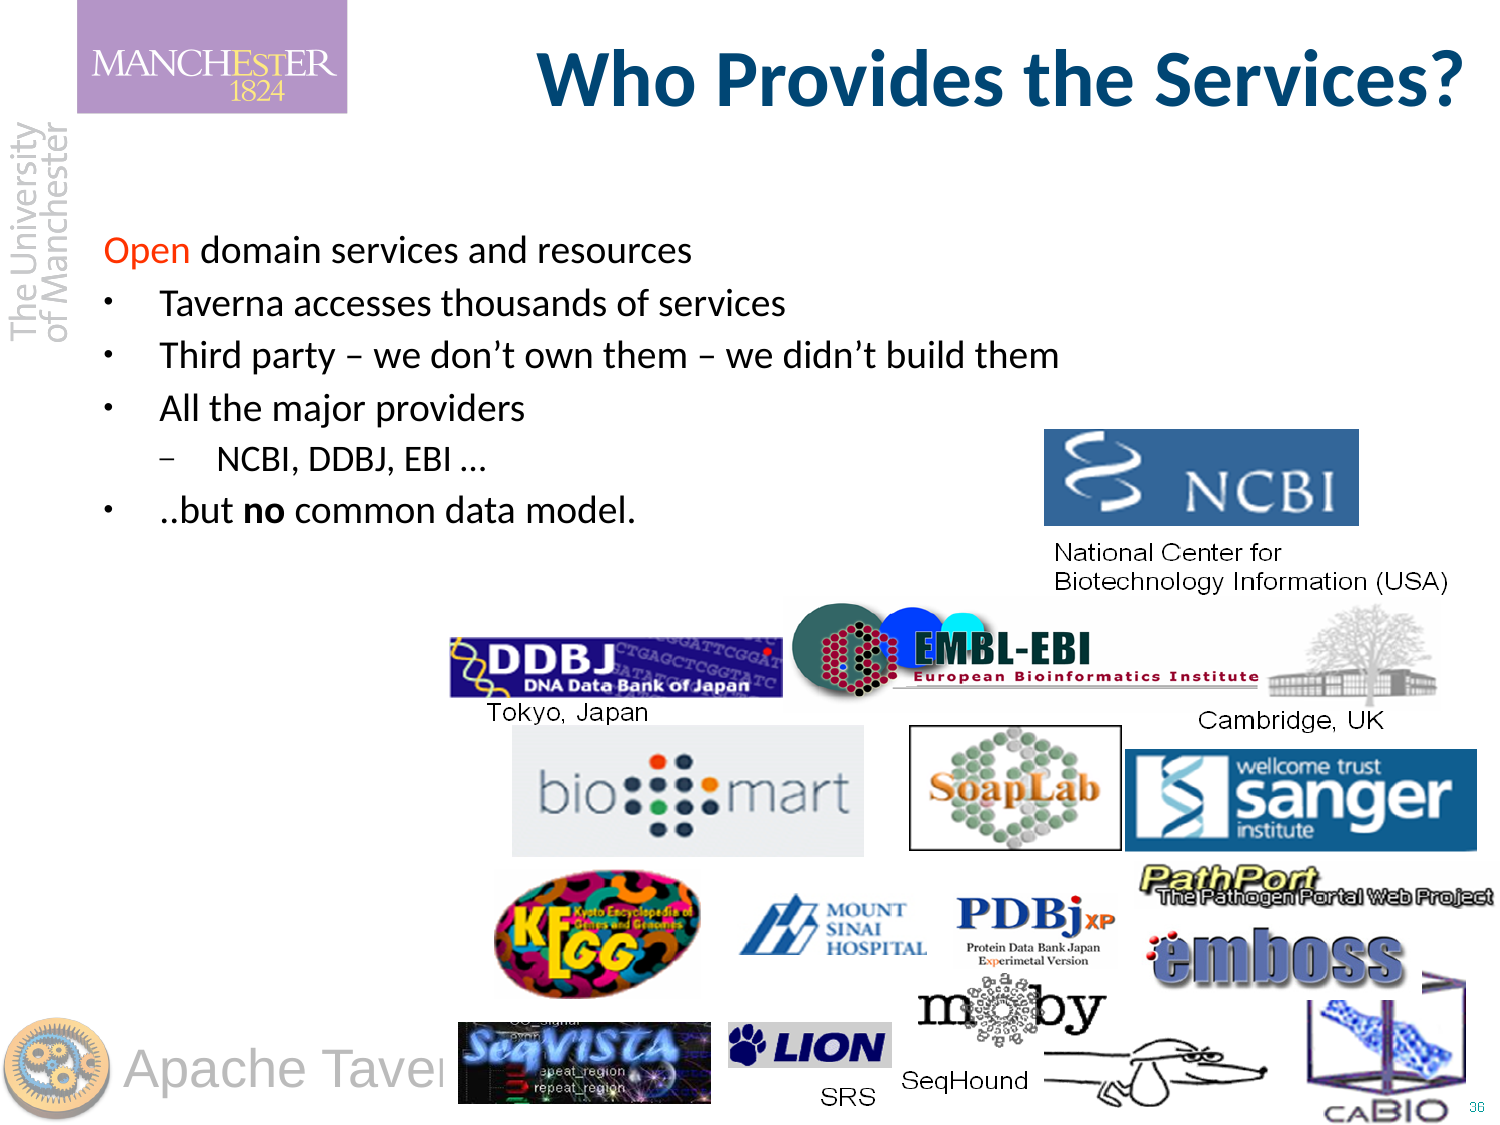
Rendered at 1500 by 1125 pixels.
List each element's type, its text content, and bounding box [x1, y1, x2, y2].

picture [582, 506, 592, 521]
picture [602, 506, 612, 511]
picture [449, 506, 459, 521]
text_box Who Provides the Services? [410, 17, 1483, 138]
picture [442, 404, 1500, 1125]
picture [561, 506, 572, 521]
picture [470, 515, 478, 521]
text_box Open domain services and resources Taverna accesses thousands of services Third party – we don’t own them – we didn’t build them All the major providers NCBI, DDBJ, EBI … ..but no common data model. [88, 221, 1436, 504]
picture [501, 515, 509, 521]
